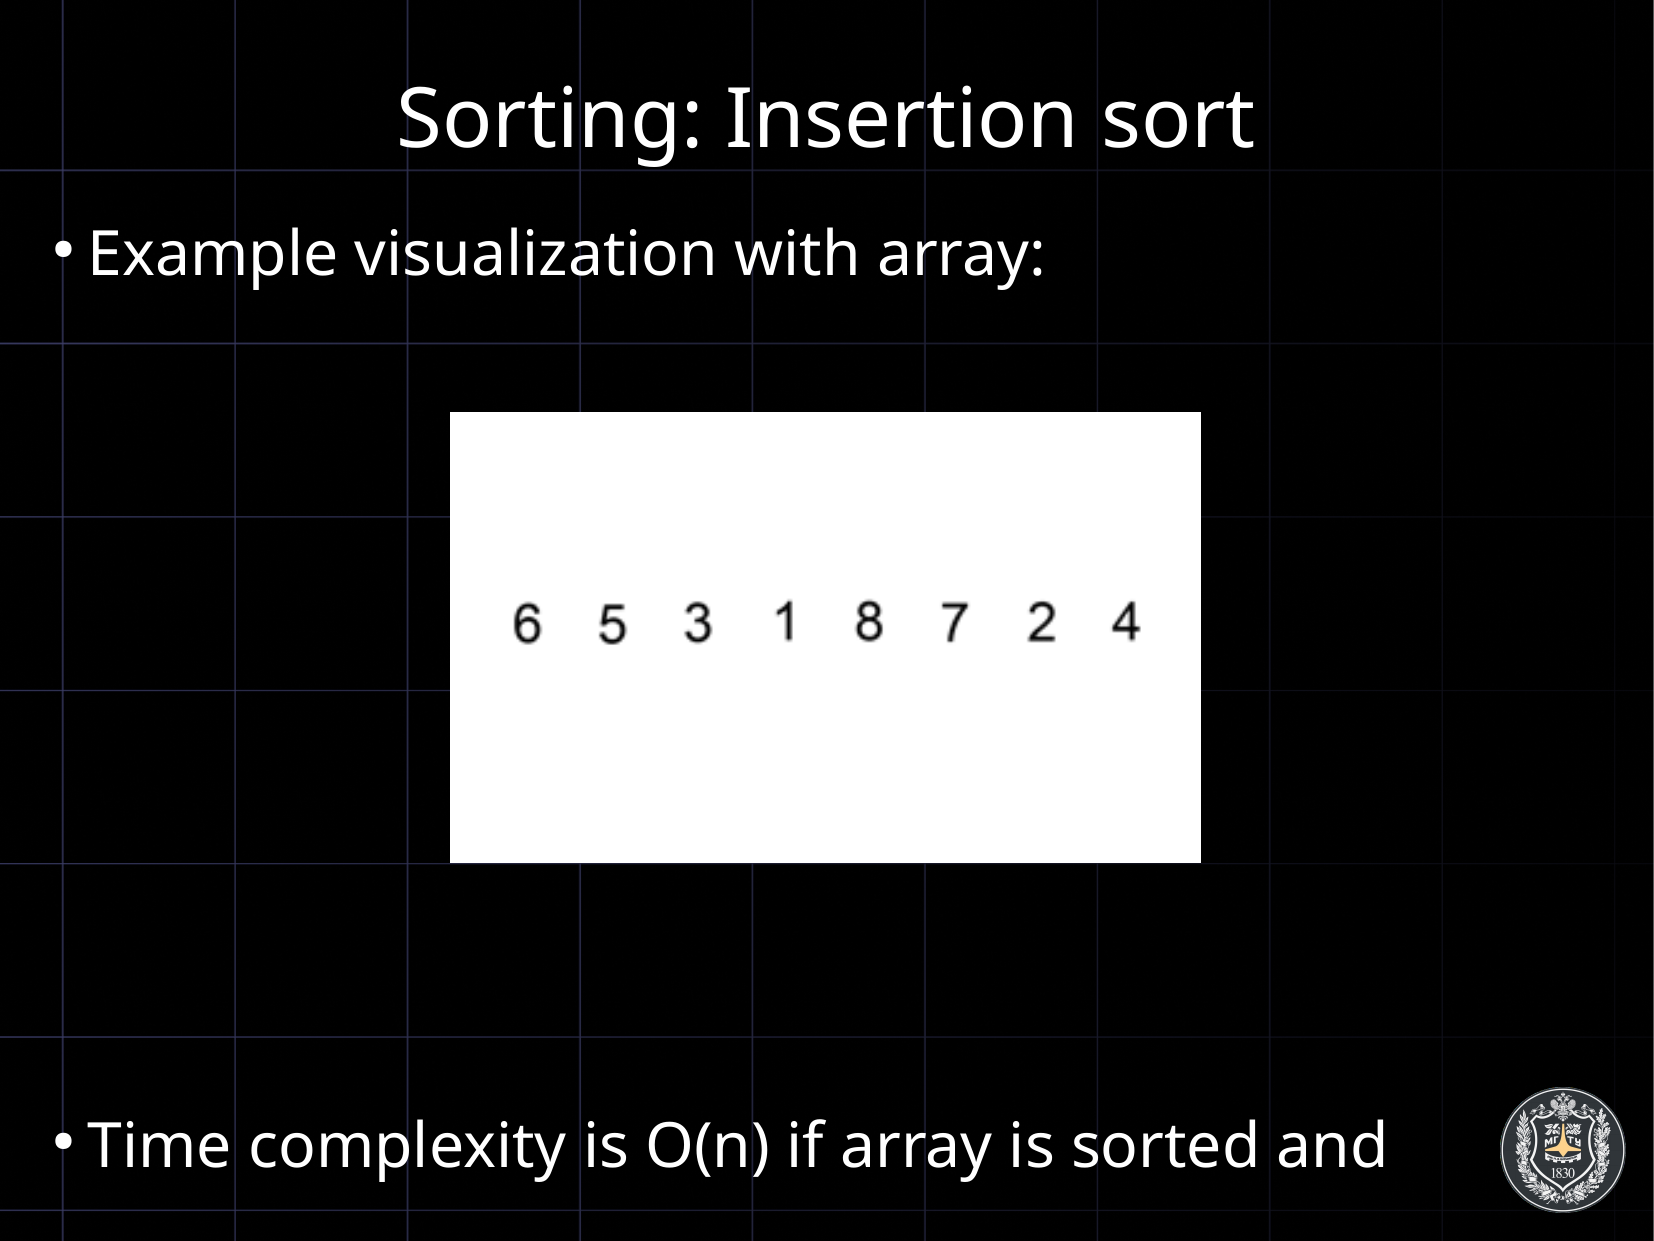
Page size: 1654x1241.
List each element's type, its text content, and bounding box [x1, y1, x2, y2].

title Sorting: Insertion sort [82, 37, 1571, 158]
text_box Example visualization with array: Time complexity is O(n) if array is sorted and O(n2) if unsorted. [37, 158, 1613, 1156]
picture [0, 0, 1654, 1241]
